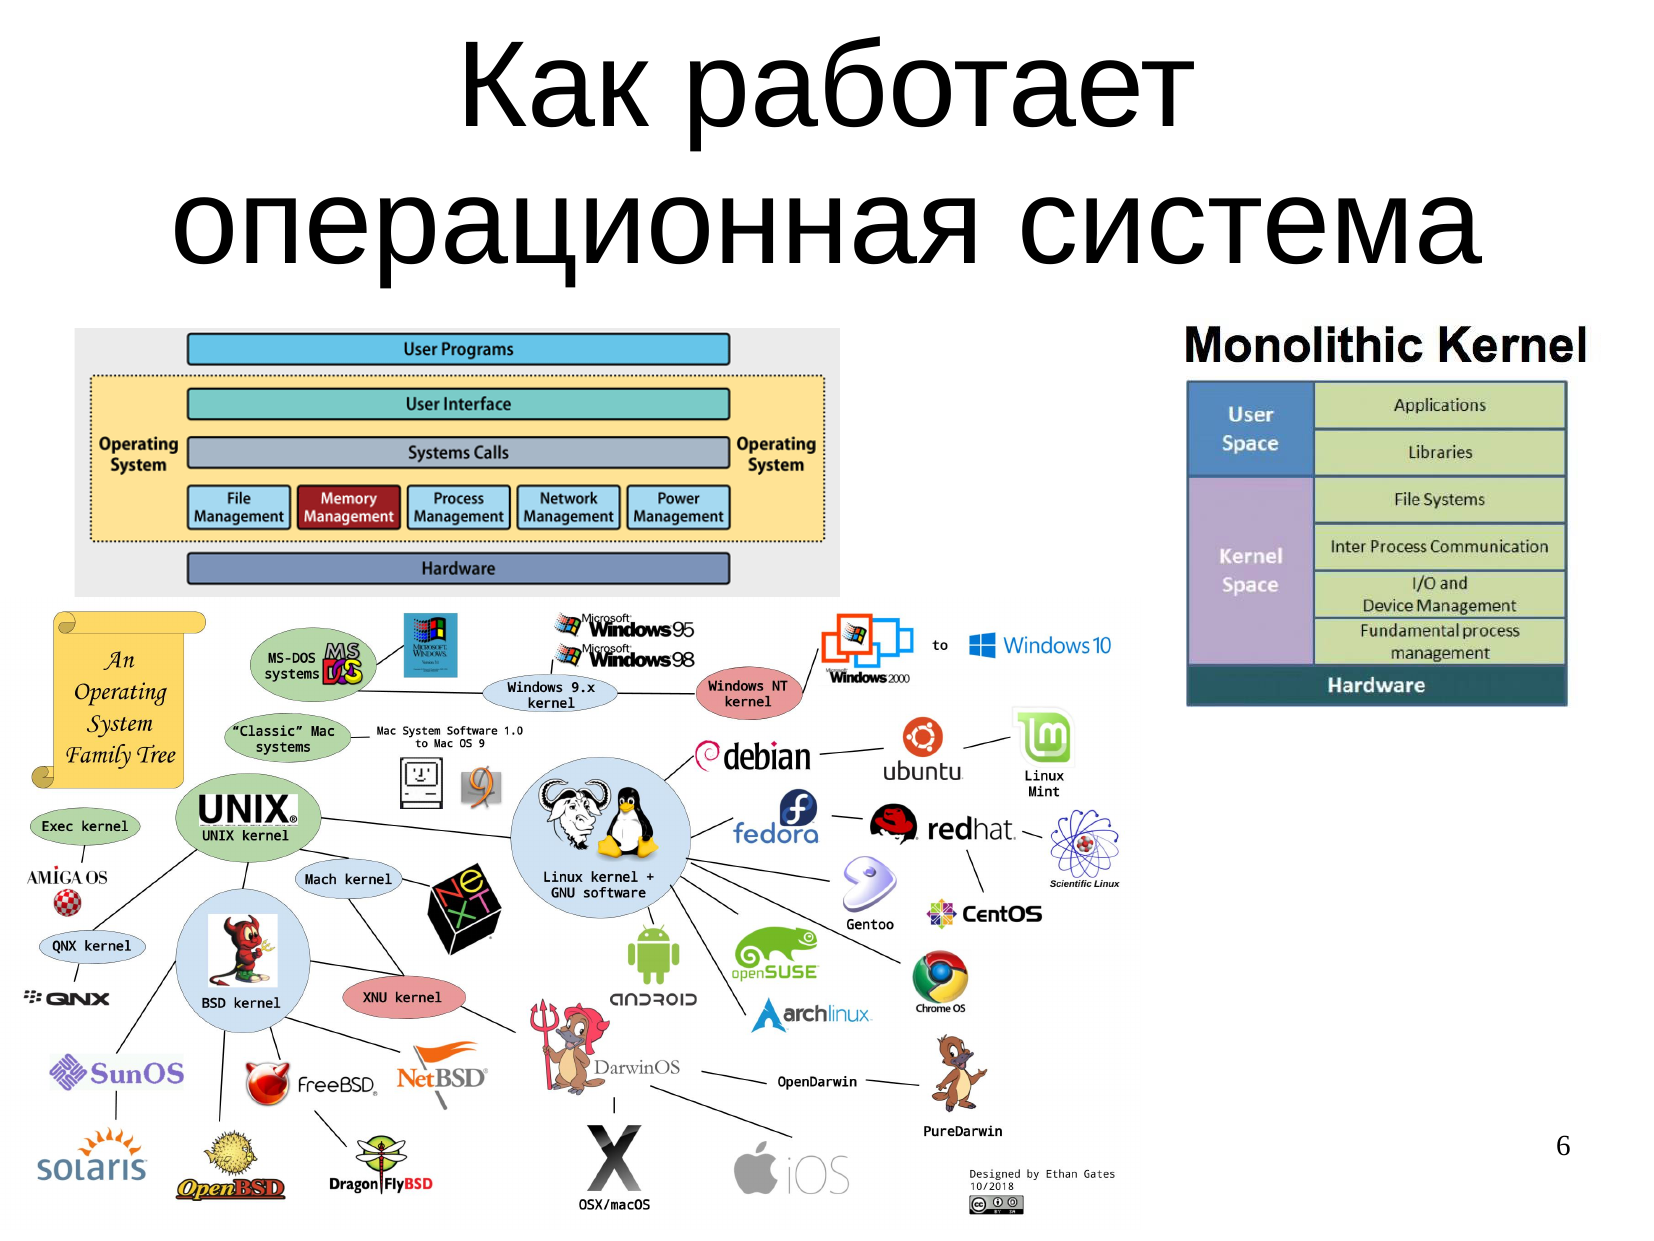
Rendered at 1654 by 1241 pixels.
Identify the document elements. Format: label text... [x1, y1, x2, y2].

title Как работает операционная система [82, 16, 1571, 290]
picture [1177, 316, 1601, 708]
picture [0, 328, 1141, 1231]
